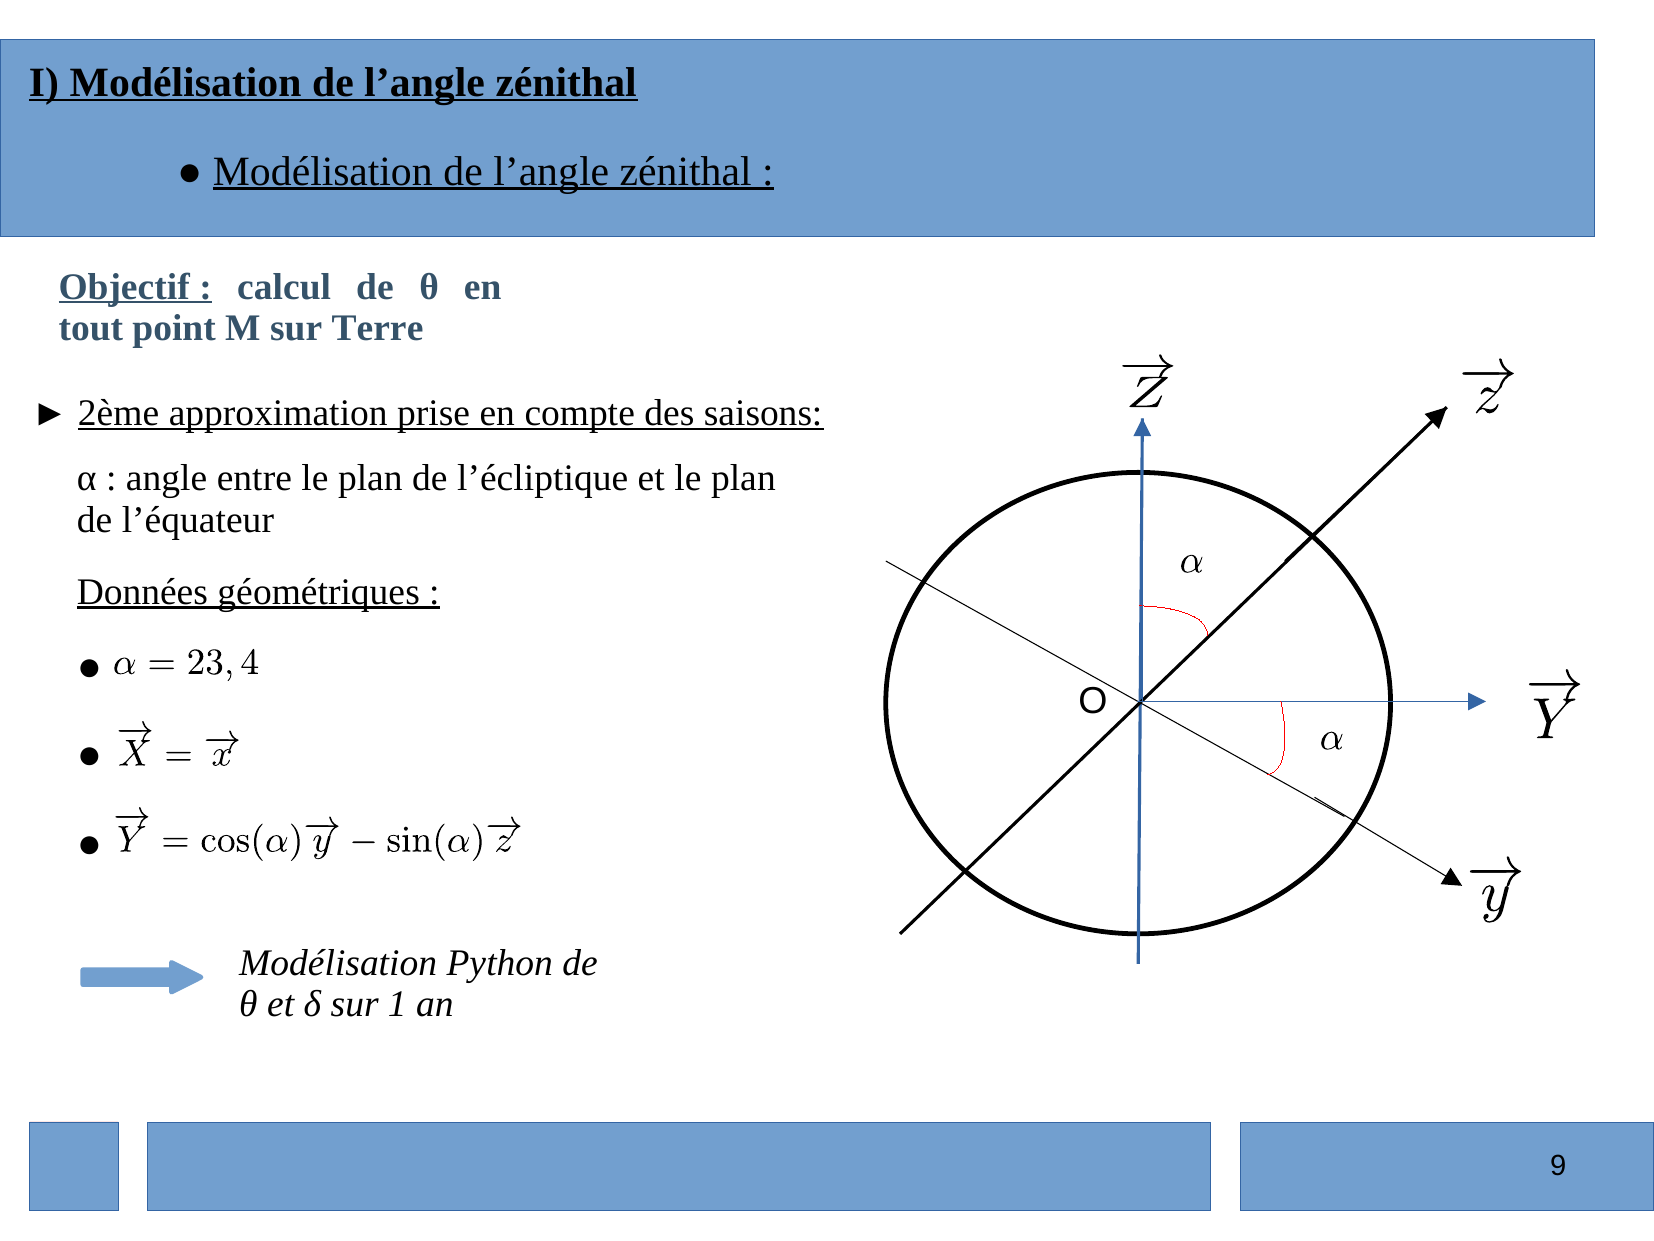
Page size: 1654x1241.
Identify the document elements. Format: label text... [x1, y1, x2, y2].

text_box [1181, 554, 1203, 573]
text_box [1122, 354, 1174, 408]
text_box 9 [1535, 1141, 1654, 1206]
text_box [82, 962, 202, 993]
text_box [118, 721, 239, 766]
text_box Modélisation Python de θ et δ sur 1 an [239, 941, 624, 1026]
text_box I) Modélisation de l’angle zénithal [28, 59, 945, 153]
text_box Objectif : calcul de θ en tout point M sur Terre [58, 265, 502, 392]
text_box ● [76, 642, 103, 689]
text_box α : angle entre le plan de l’écliptique et le plan de l’équateur [76, 457, 786, 542]
text_box [1528, 669, 1581, 739]
text_box ● [76, 730, 103, 778]
text_box [1321, 731, 1343, 750]
text_box ● Modélisation de l’angle zénithal : [177, 147, 1418, 232]
text_box O [1078, 679, 1138, 722]
text_box [1469, 856, 1522, 923]
text_box ° [242, 631, 272, 689]
text_box Données géométriques : [76, 570, 520, 630]
text_box [115, 807, 521, 861]
text_box ● [76, 819, 103, 867]
text_box [1462, 358, 1514, 414]
text_box [114, 649, 242, 682]
text_box ► 2ème approximation prise en compte des saisons: [31, 392, 997, 477]
